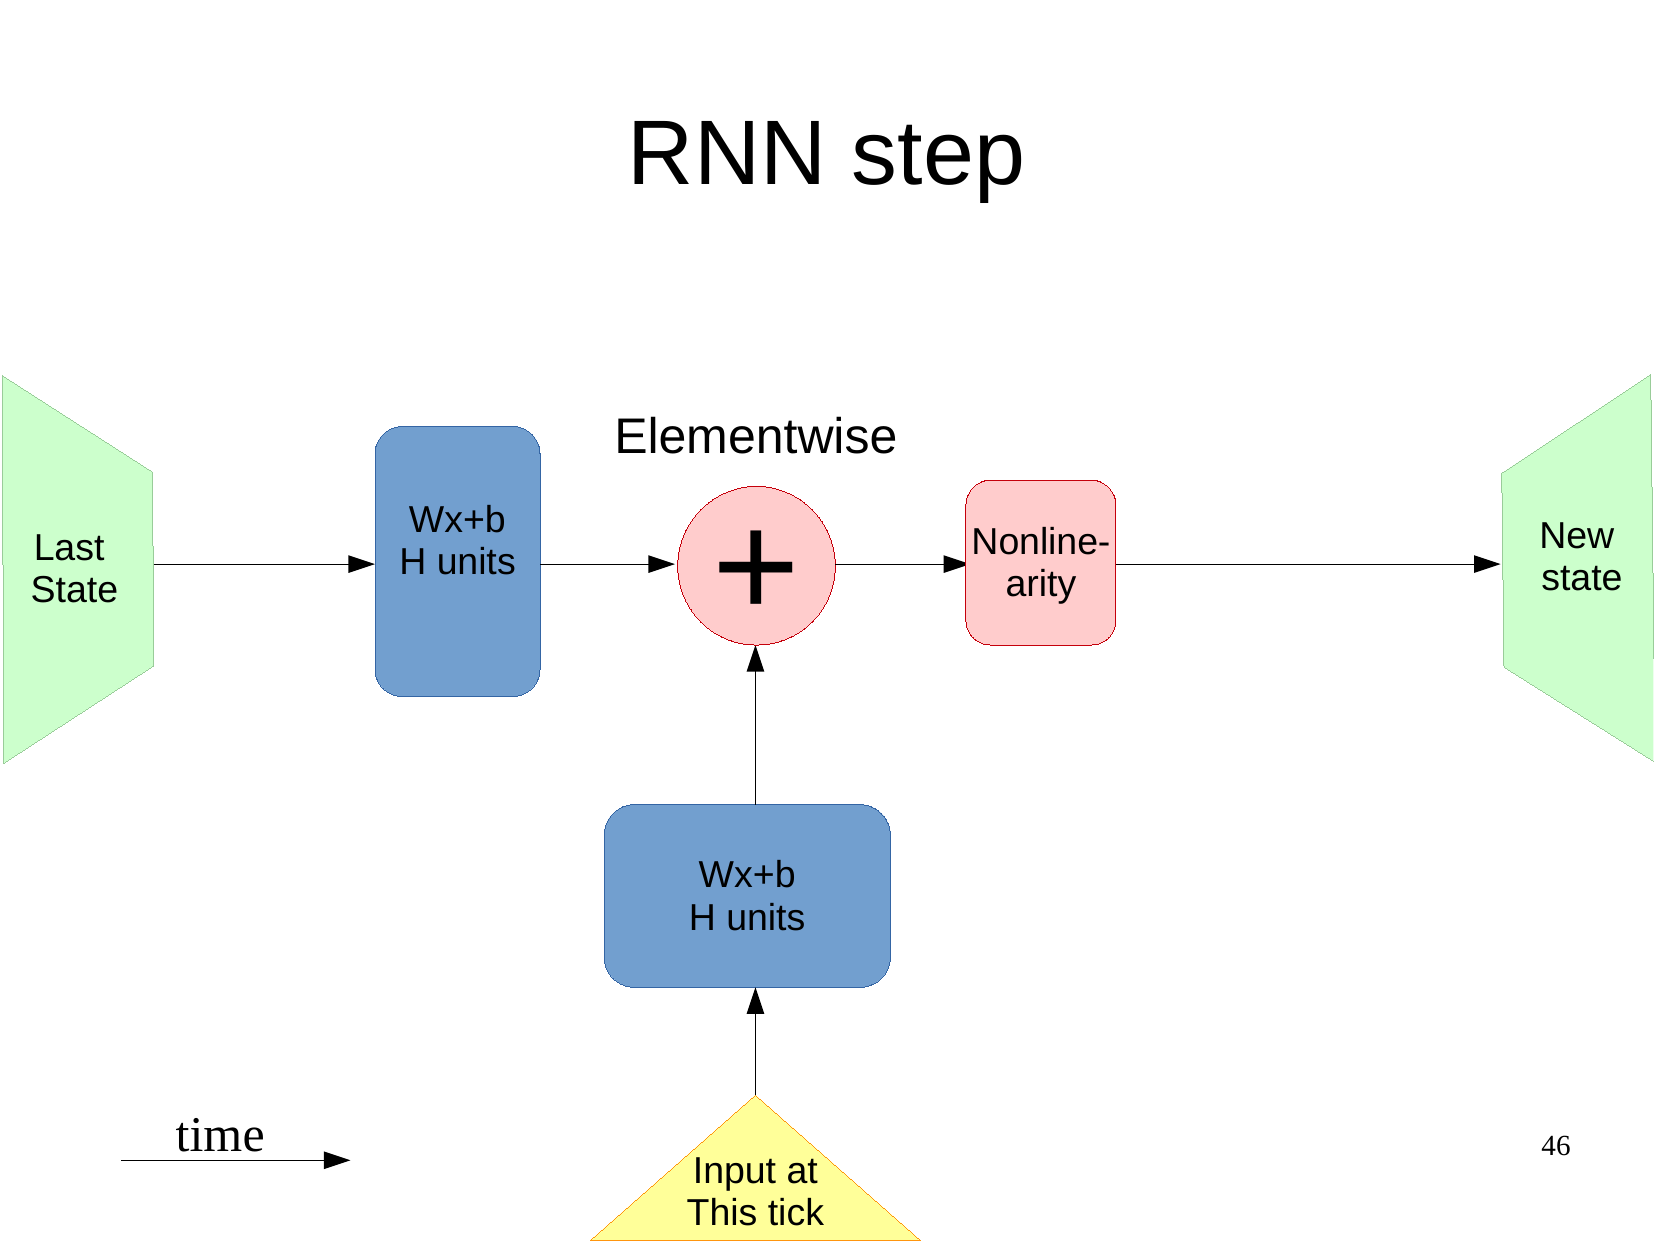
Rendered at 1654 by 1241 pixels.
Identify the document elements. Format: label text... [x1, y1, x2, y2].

text_box [1501, 374, 1653, 507]
text_box Wx+b H units [375, 426, 541, 697]
text_box [3, 661, 154, 764]
text_box [2, 375, 153, 519]
title RNN step [82, 49, 1571, 257]
text_box New state [1483, 507, 1654, 606]
text_box Last State [0, 519, 169, 661]
text_box Wx+b H units [604, 804, 891, 988]
text_box Nonline- arity [965, 480, 1116, 646]
text_box + [677, 486, 836, 646]
text_box Elementwise [599, 400, 913, 472]
text_box time [160, 1107, 280, 1164]
text_box [1503, 606, 1654, 762]
text_box Input at This tick [590, 1095, 921, 1241]
